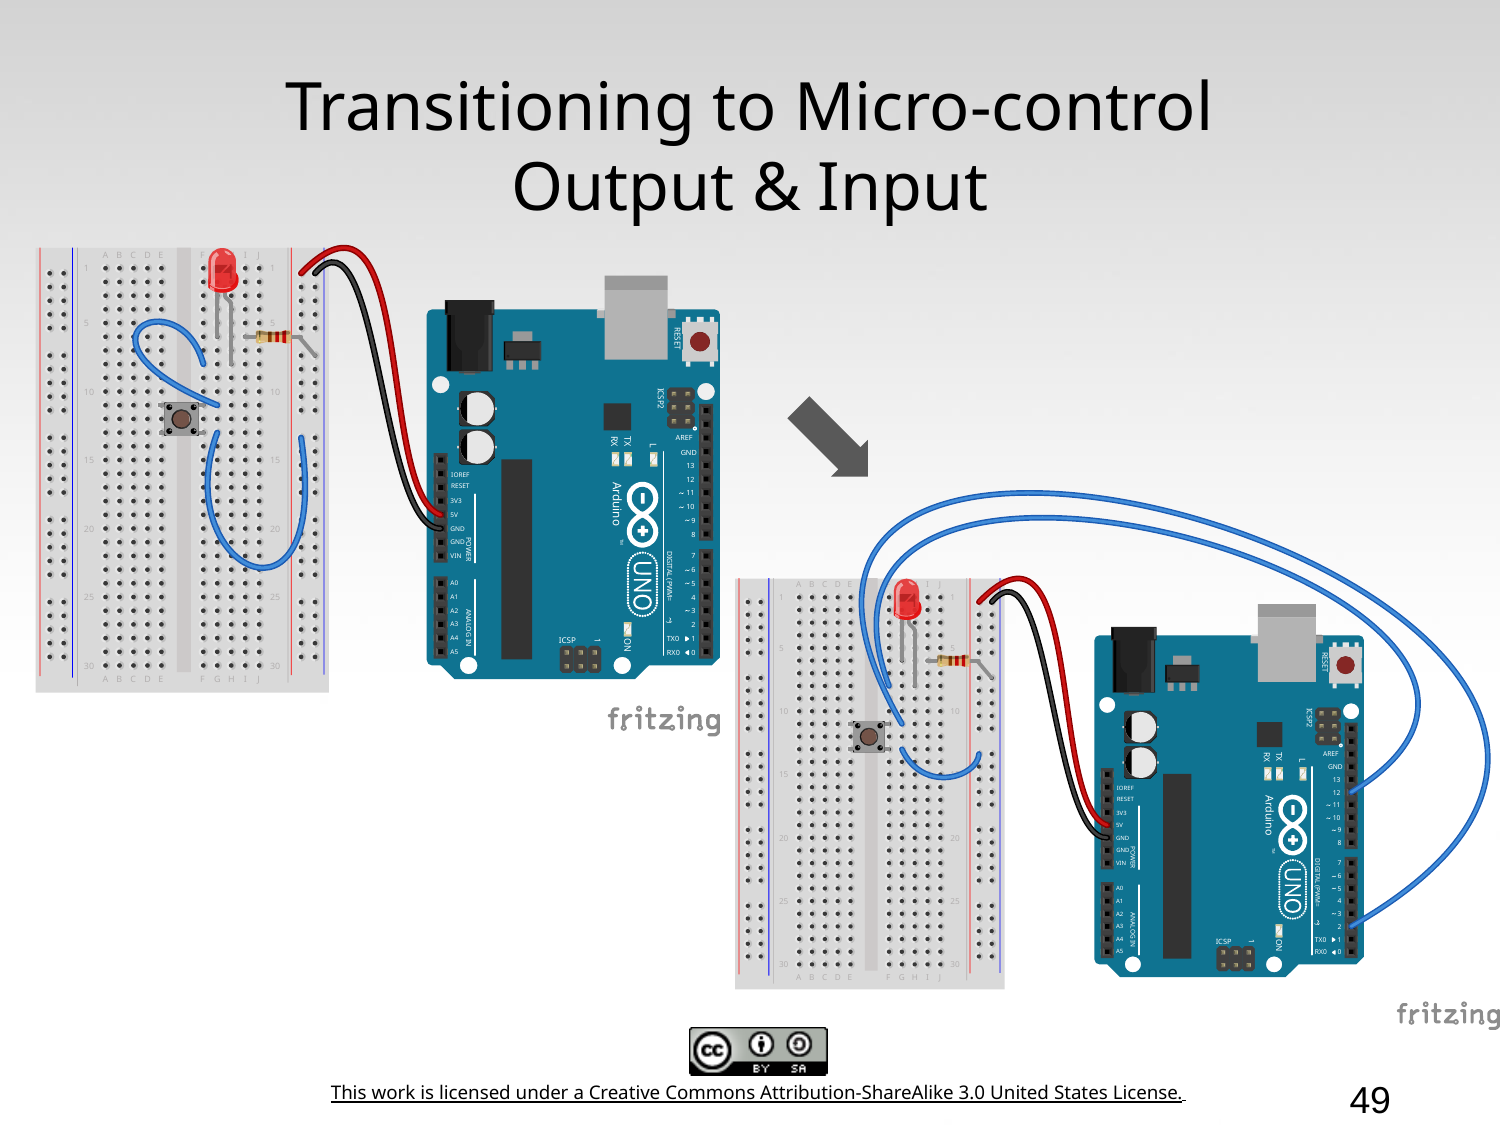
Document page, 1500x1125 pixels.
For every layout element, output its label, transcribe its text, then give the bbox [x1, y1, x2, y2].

picture [0, 0, 1500, 1125]
title Transitioning to Micro-control Output & Input [112, 49, 1388, 238]
text_box [787, 396, 868, 477]
